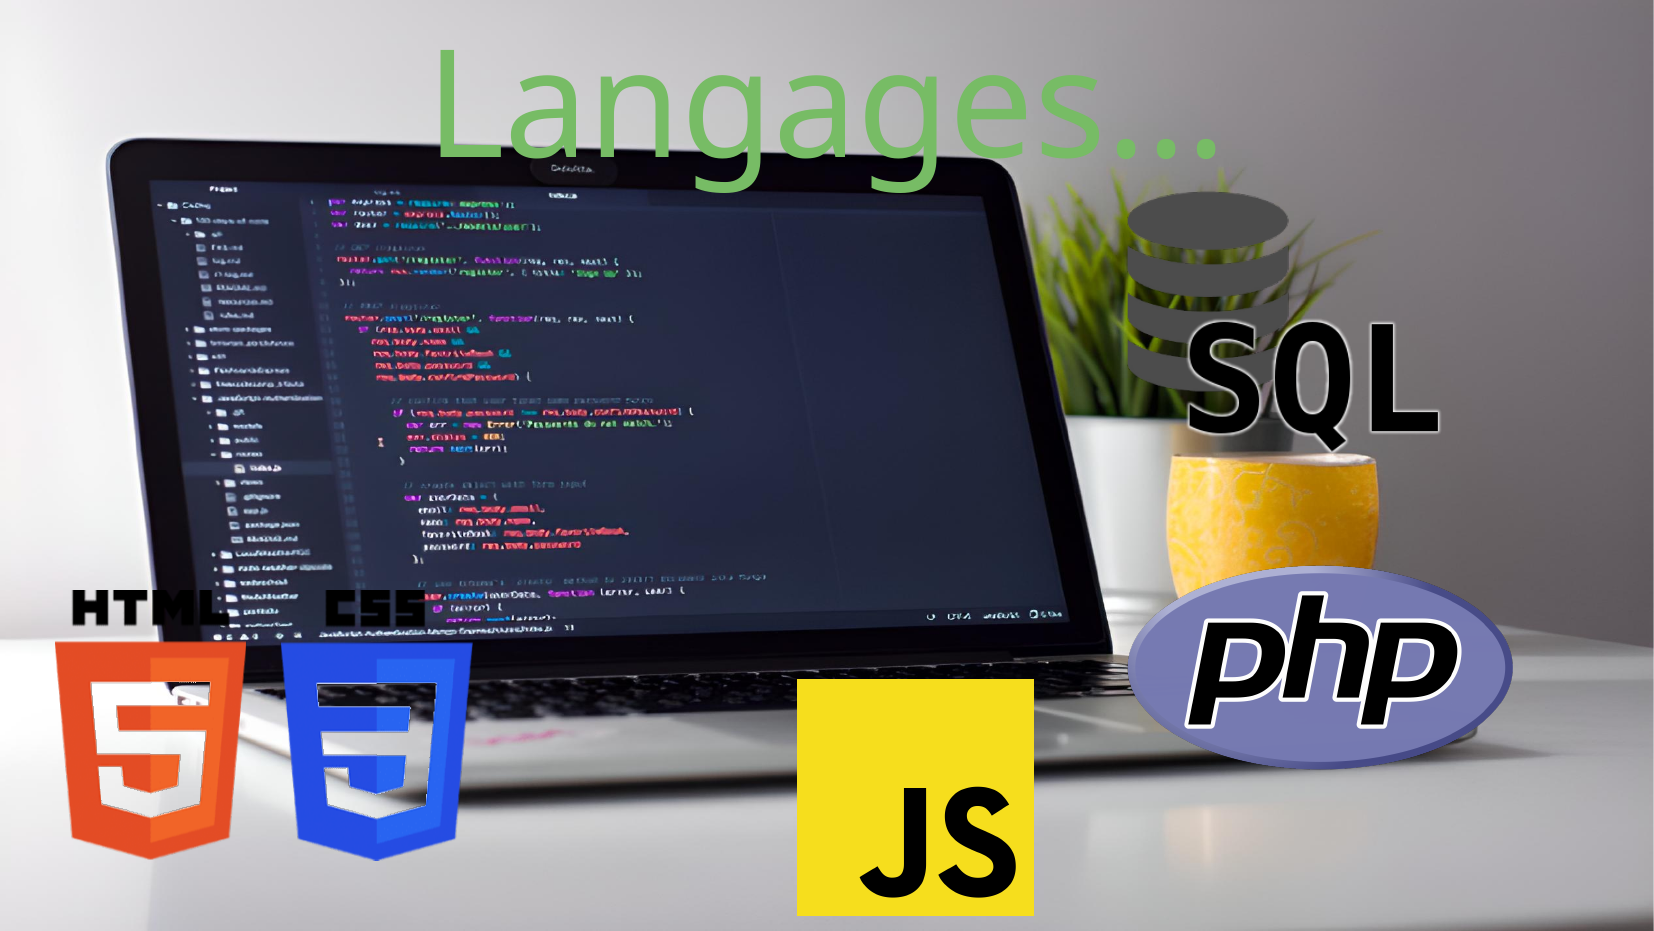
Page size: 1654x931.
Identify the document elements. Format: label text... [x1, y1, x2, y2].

picture [0, 0, 1654, 931]
title Langages... [82, 21, 1571, 178]
